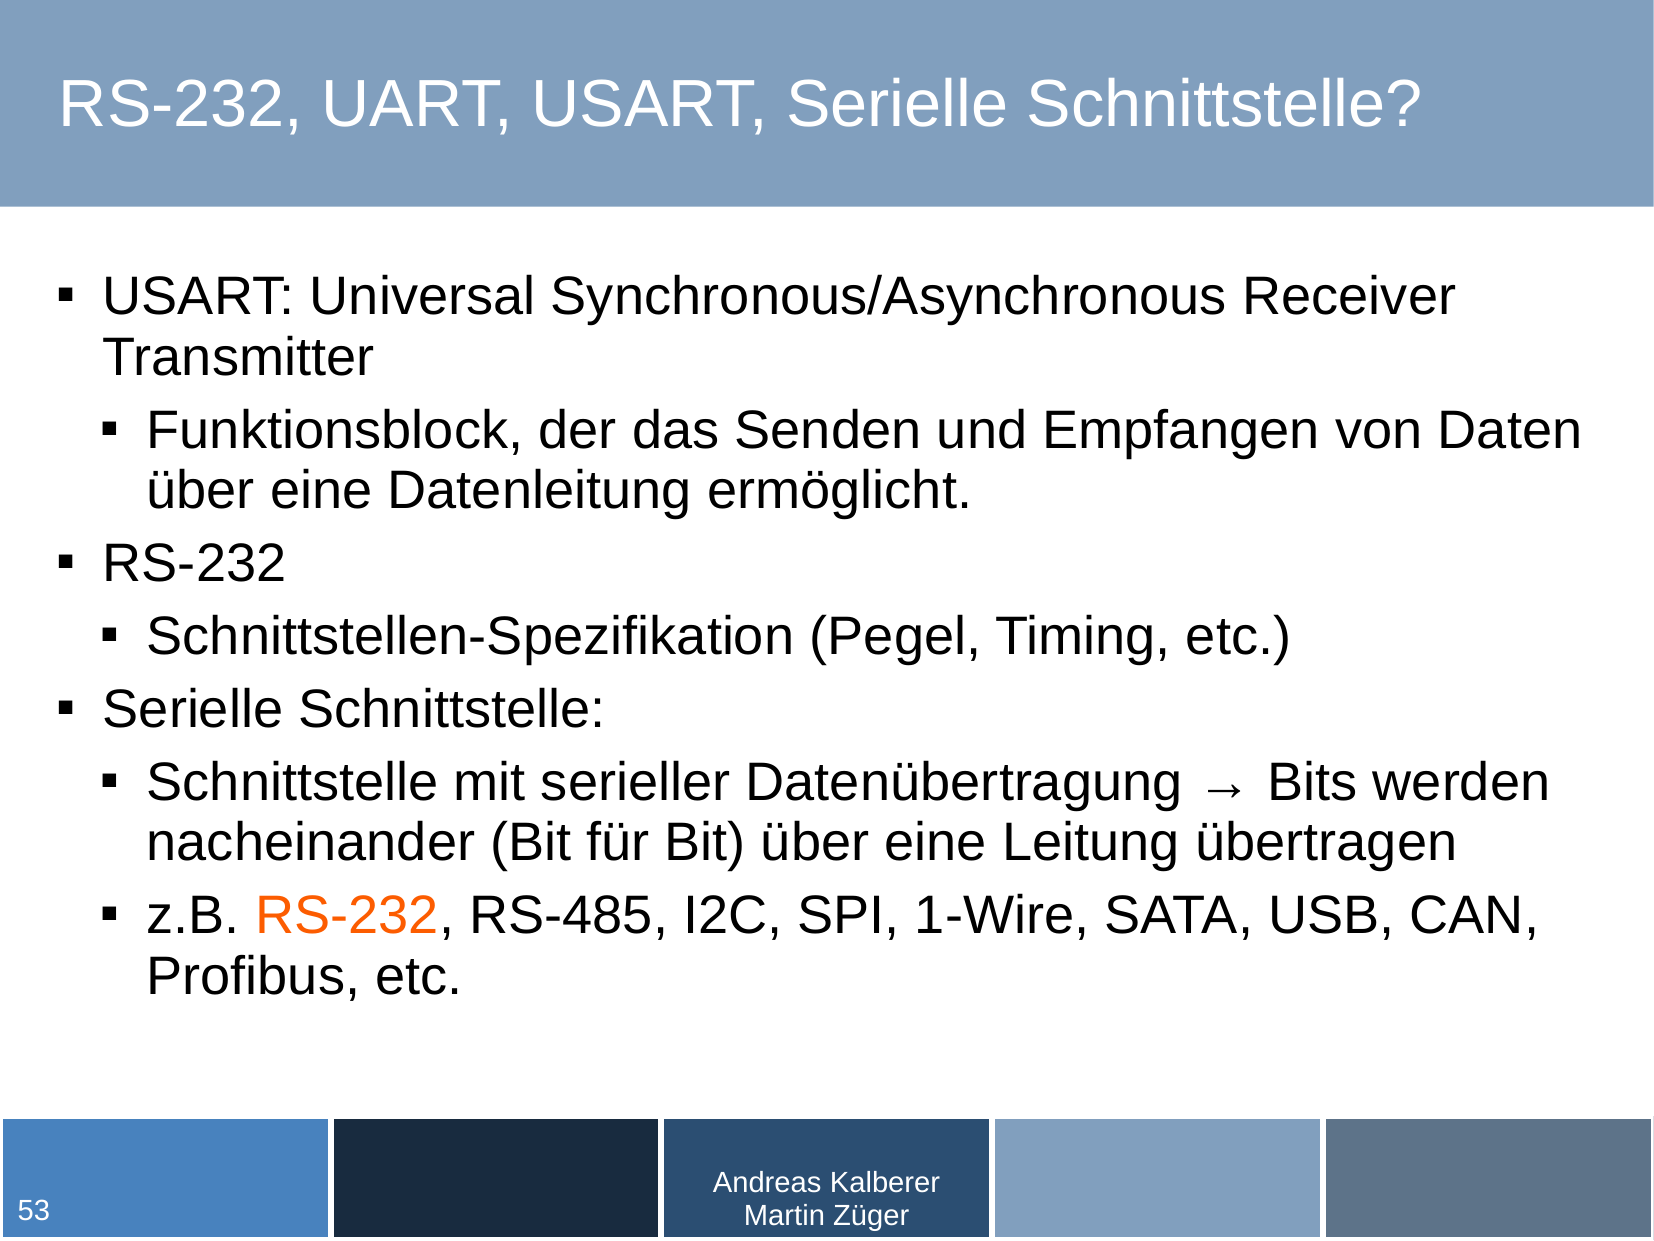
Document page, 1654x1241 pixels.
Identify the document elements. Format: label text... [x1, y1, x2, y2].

title RS-232, UART, USART, Serielle Schnittstelle? [59, 29, 1595, 178]
list USART: Universal Synchronous/Asynchronous Receiver Transmitter Funktionsblock, der das Senden und Empfangen von Daten über eine Datenleitung ermöglicht. RS-232 Schnittstellen-Spezifikation (Pegel, Timing, etc.) Serielle Schnittstelle: Schnittstelle mit serieller Datenübertragung → Bits werden nacheinander (Bit für Bit) über eine Leitung übertragen z.B. RS-232, RS-485, I2C, SPI, 1-Wire, SATA, USB, CAN, Profibus, etc. [59, 265, 1595, 1009]
